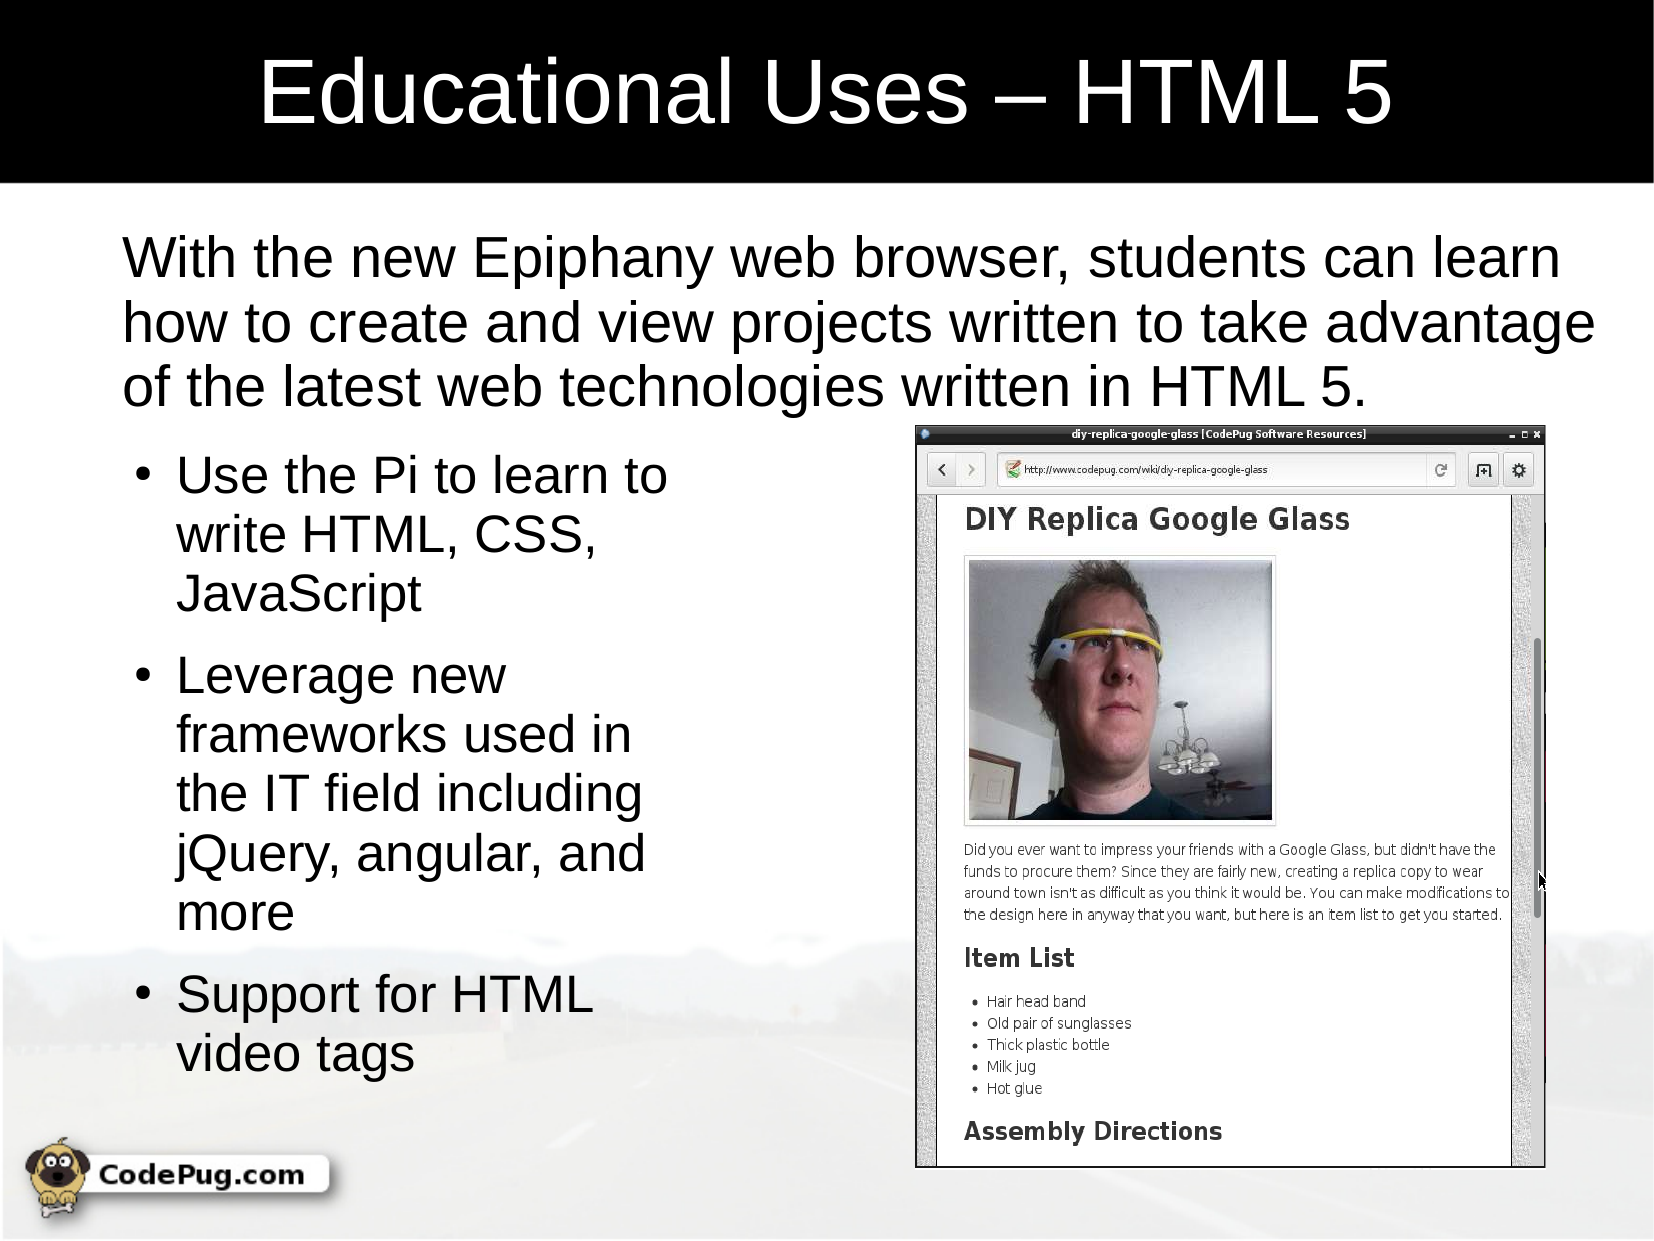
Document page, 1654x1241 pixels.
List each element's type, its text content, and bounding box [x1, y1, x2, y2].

picture [0, 0, 1654, 1241]
list Use the Pi to learn to write HTML, CSS, JavaScript Leverage new frameworks used in the IT field including jQuery, angular, and more Support for HTML video tags [120, 463, 691, 1096]
text_box With the new Epiphany web browser, students can learn how to create and view projects written to take advantage of the latest web technologies written in HTML 5. [60, 225, 1606, 463]
title Educational Uses – HTML 5 [82, 19, 1571, 166]
